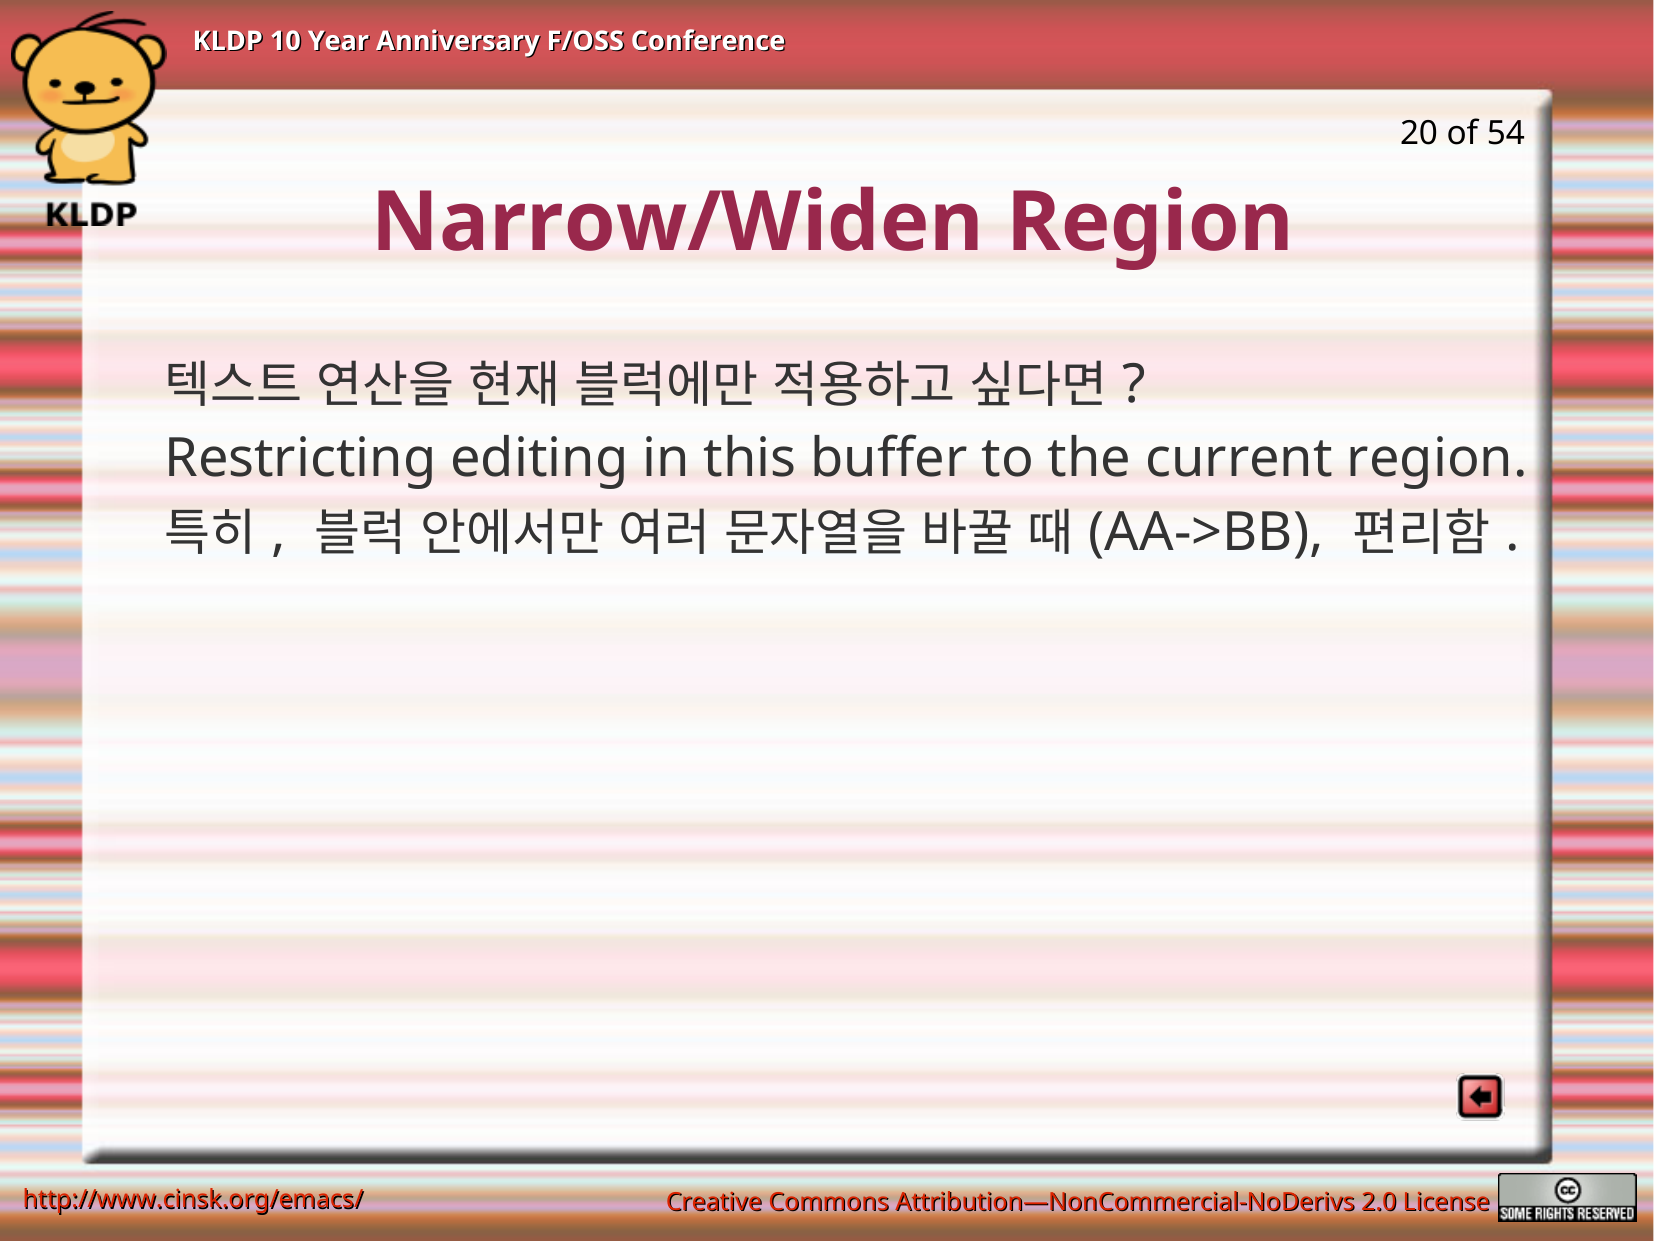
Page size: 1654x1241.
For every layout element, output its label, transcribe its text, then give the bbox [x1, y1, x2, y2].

picture [0, 0, 1654, 1241]
title Narrow/Widen Region [121, 114, 1534, 322]
list 텍스트 연산을 현재 블럭에만 적용하고 싶다면? Restricting editing in this buffer to the current region. 특히, 블럭 안에서만 여러 문자열을 바꿀 때(AA->BB), 편리함. [152, 344, 1534, 1127]
